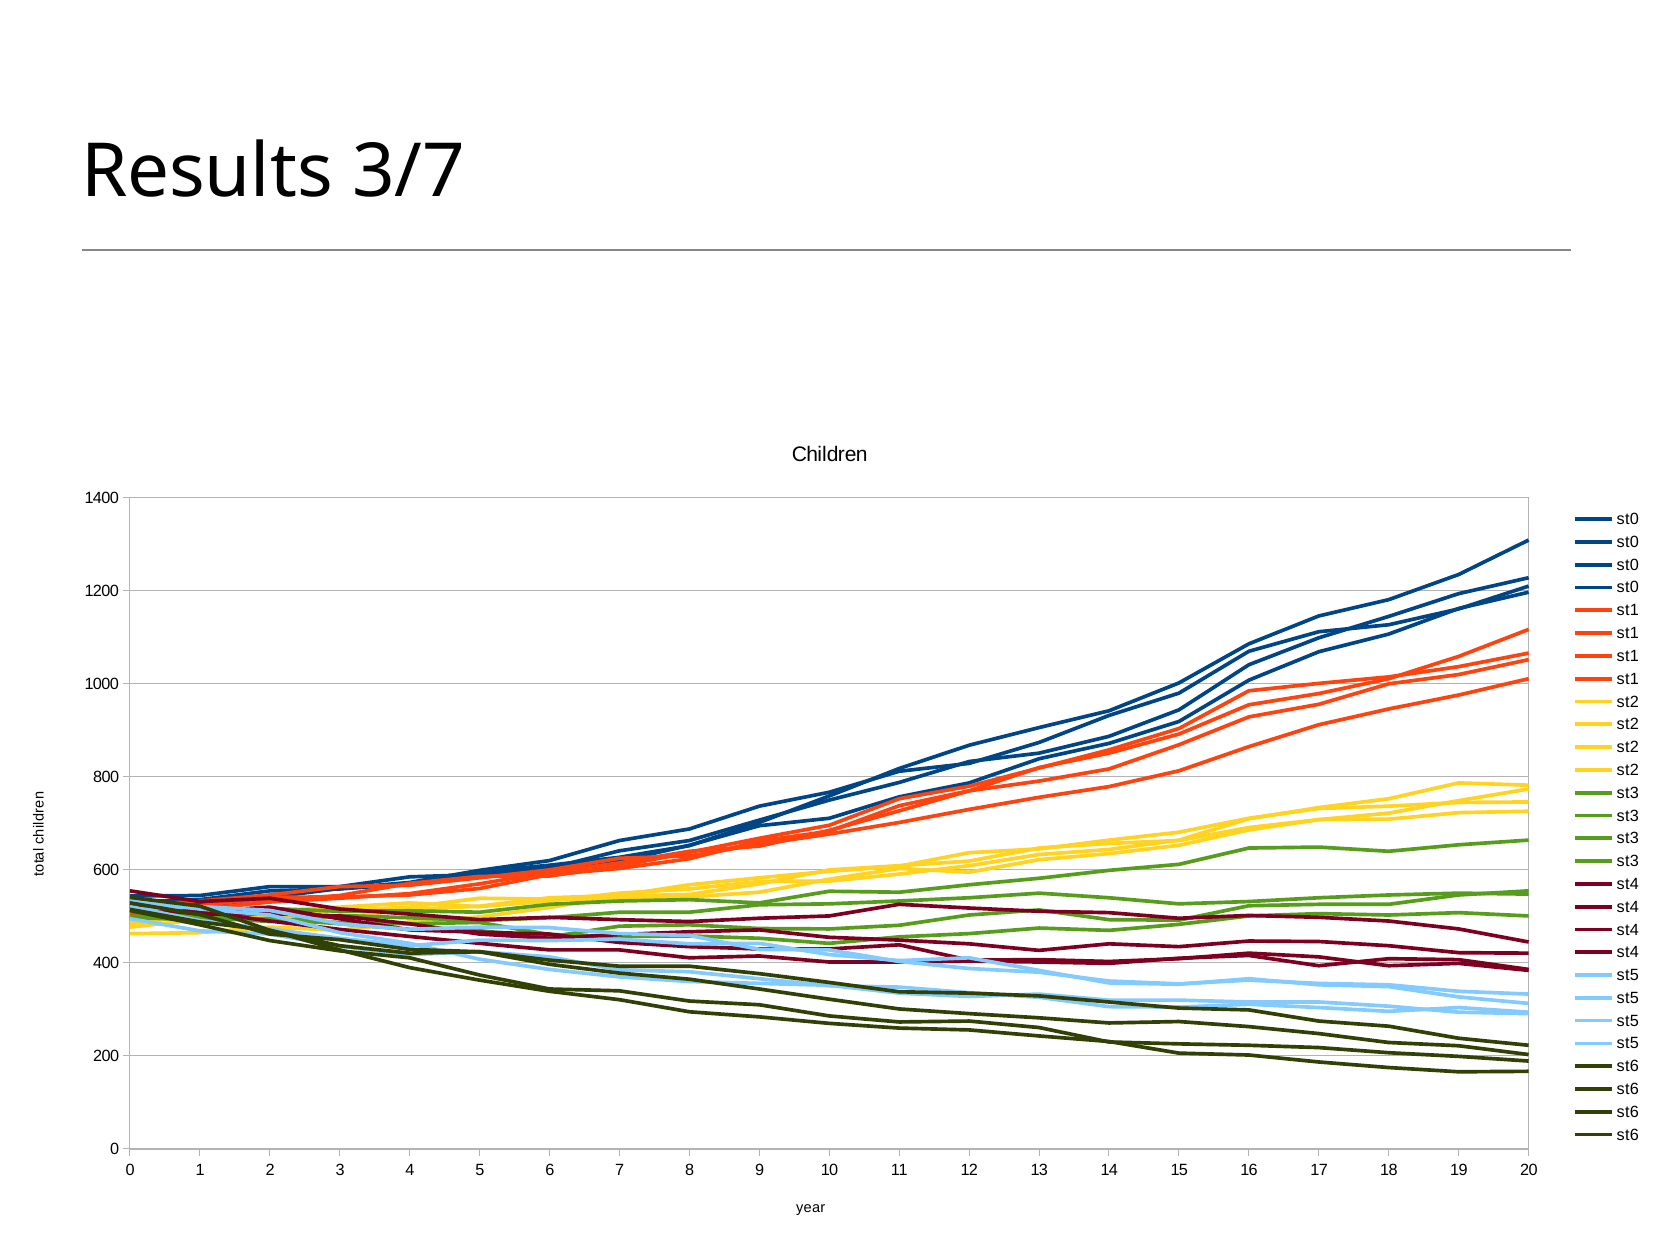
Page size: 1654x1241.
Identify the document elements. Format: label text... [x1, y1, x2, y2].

chart [5, 413, 1654, 1241]
title Results 3/7 [72, 41, 1582, 220]
